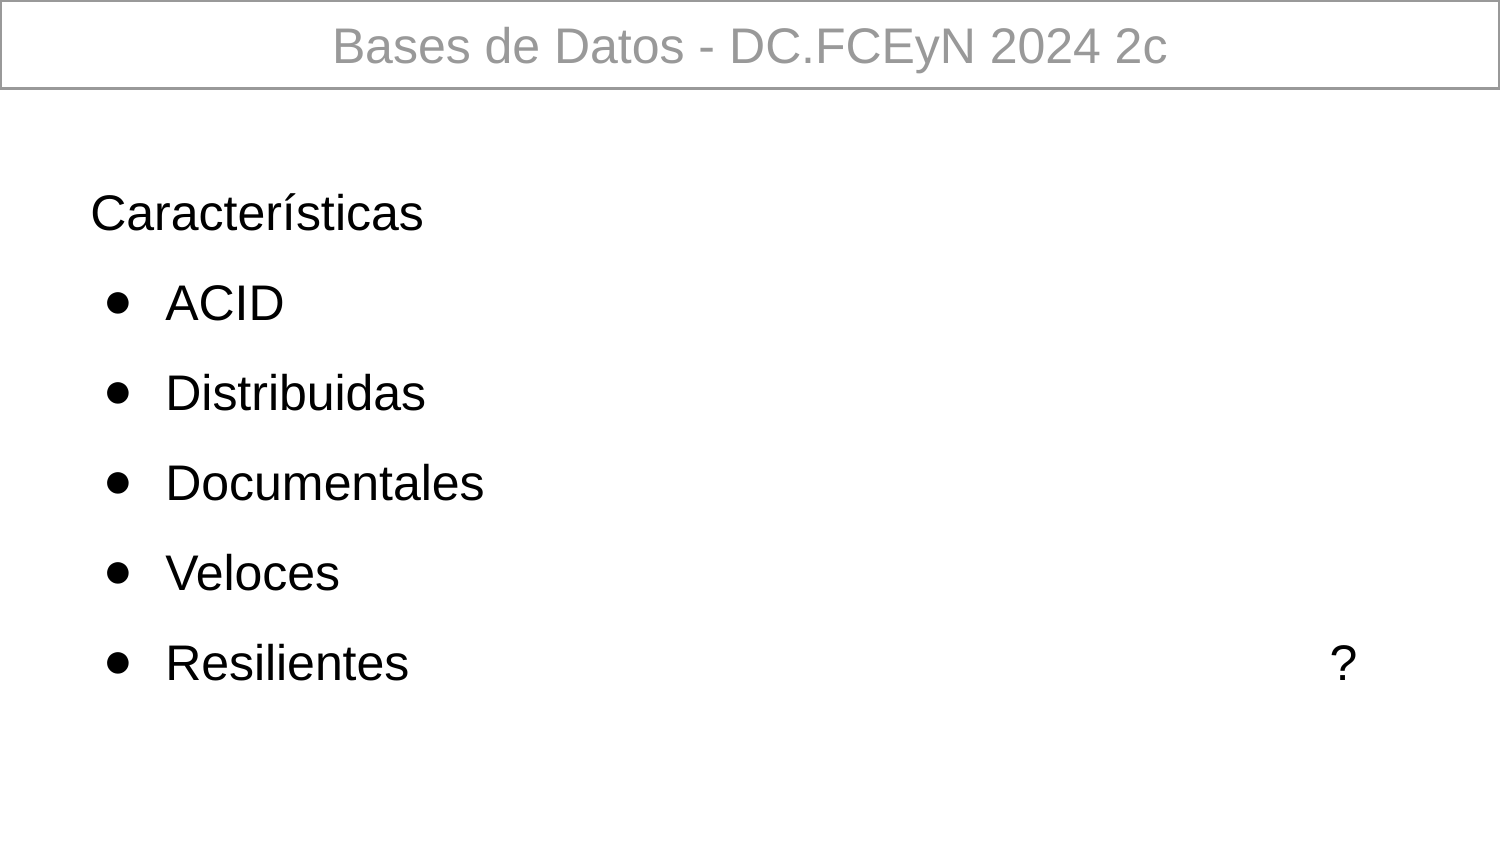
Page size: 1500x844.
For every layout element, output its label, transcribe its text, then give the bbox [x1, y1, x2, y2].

text_box Características ACID Distribuidas Documentales Veloces Resilientes ? [75, 135, 1432, 823]
title Bases de Datos - DC.FCEyN 2024 2c [0, 0, 1500, 89]
